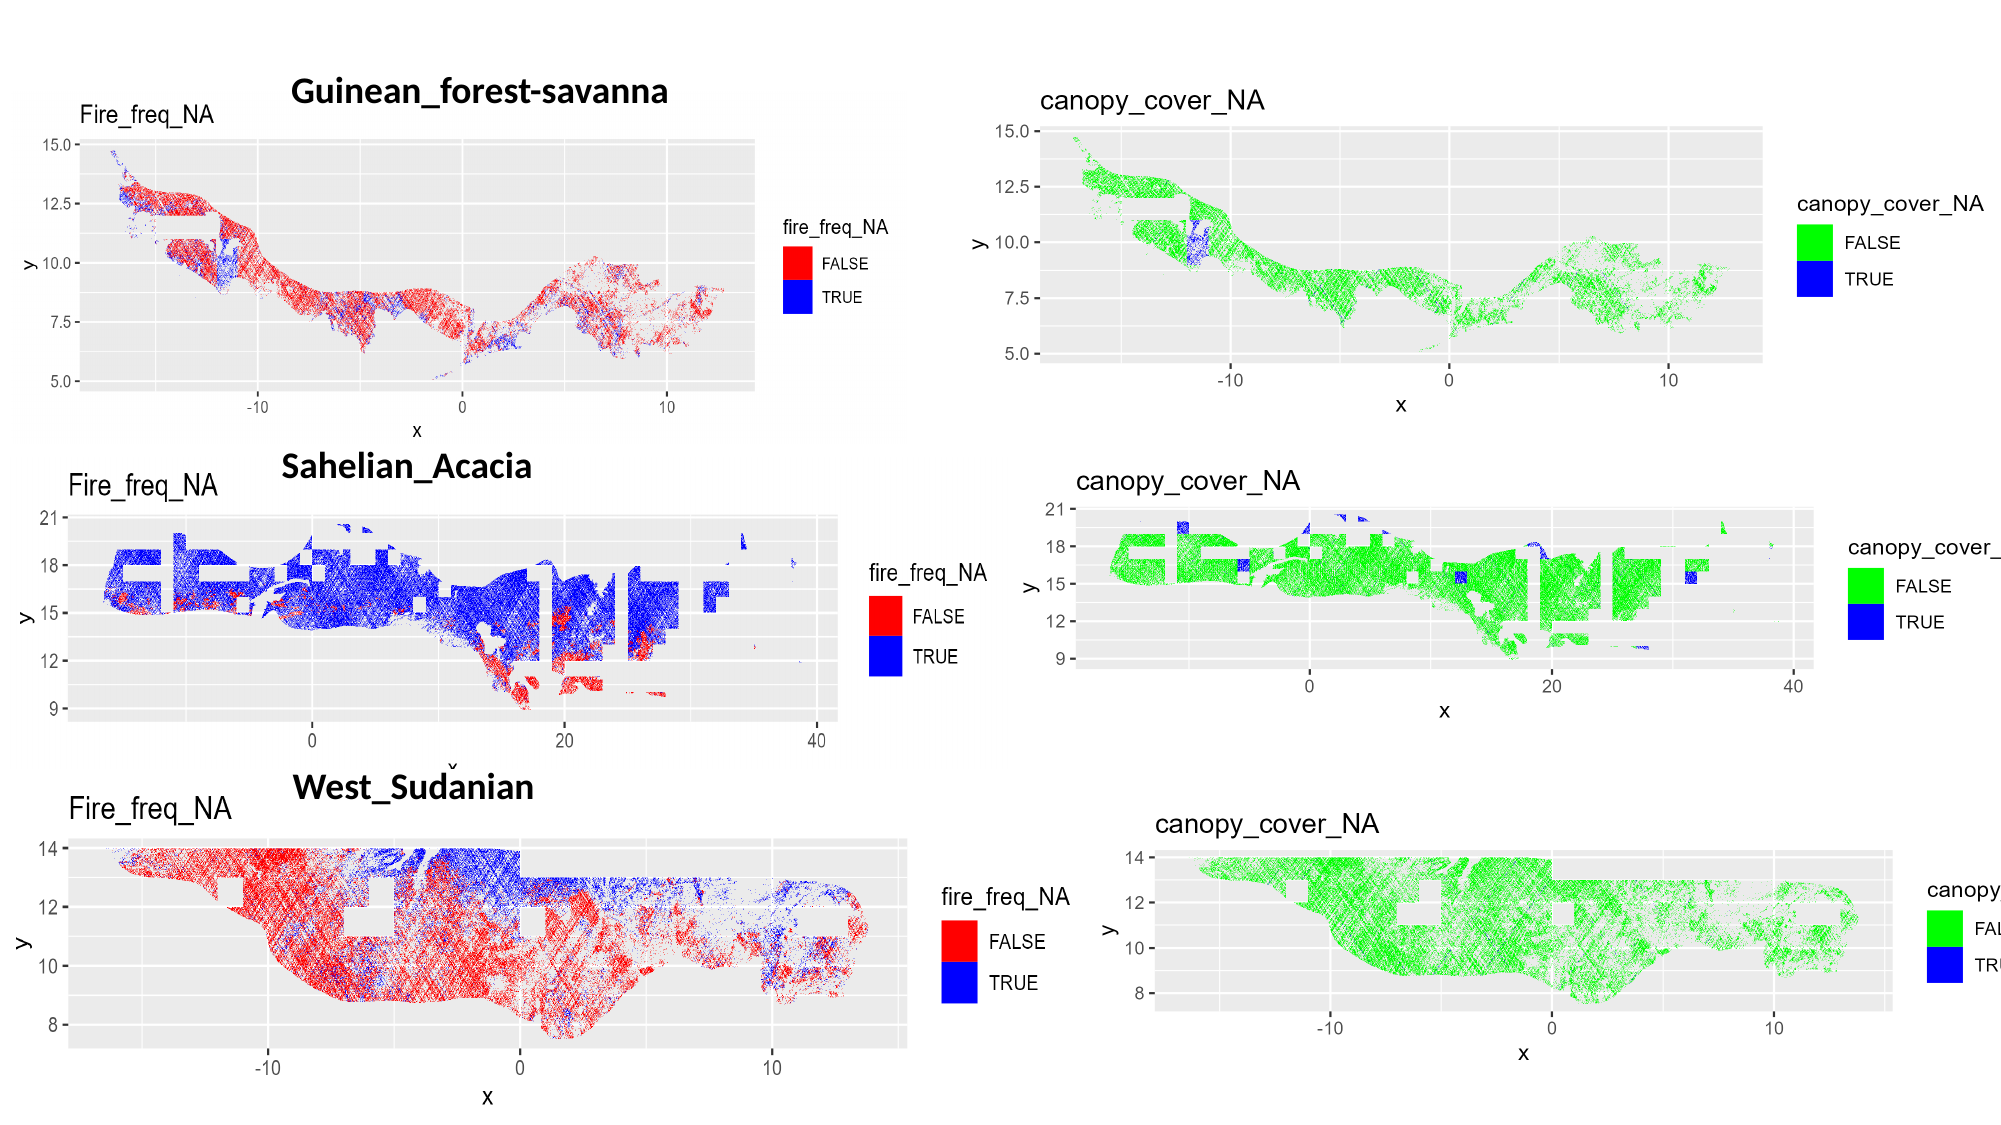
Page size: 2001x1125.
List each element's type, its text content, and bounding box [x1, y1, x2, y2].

text_box Sahelian_Acacia [266, 444, 548, 494]
text_box Guinean_forest-savanna [276, 58, 685, 119]
picture [0, 448, 2001, 1122]
text_box West_Sudanian [277, 754, 559, 815]
picture [11, 91, 907, 444]
picture [956, 59, 2001, 426]
